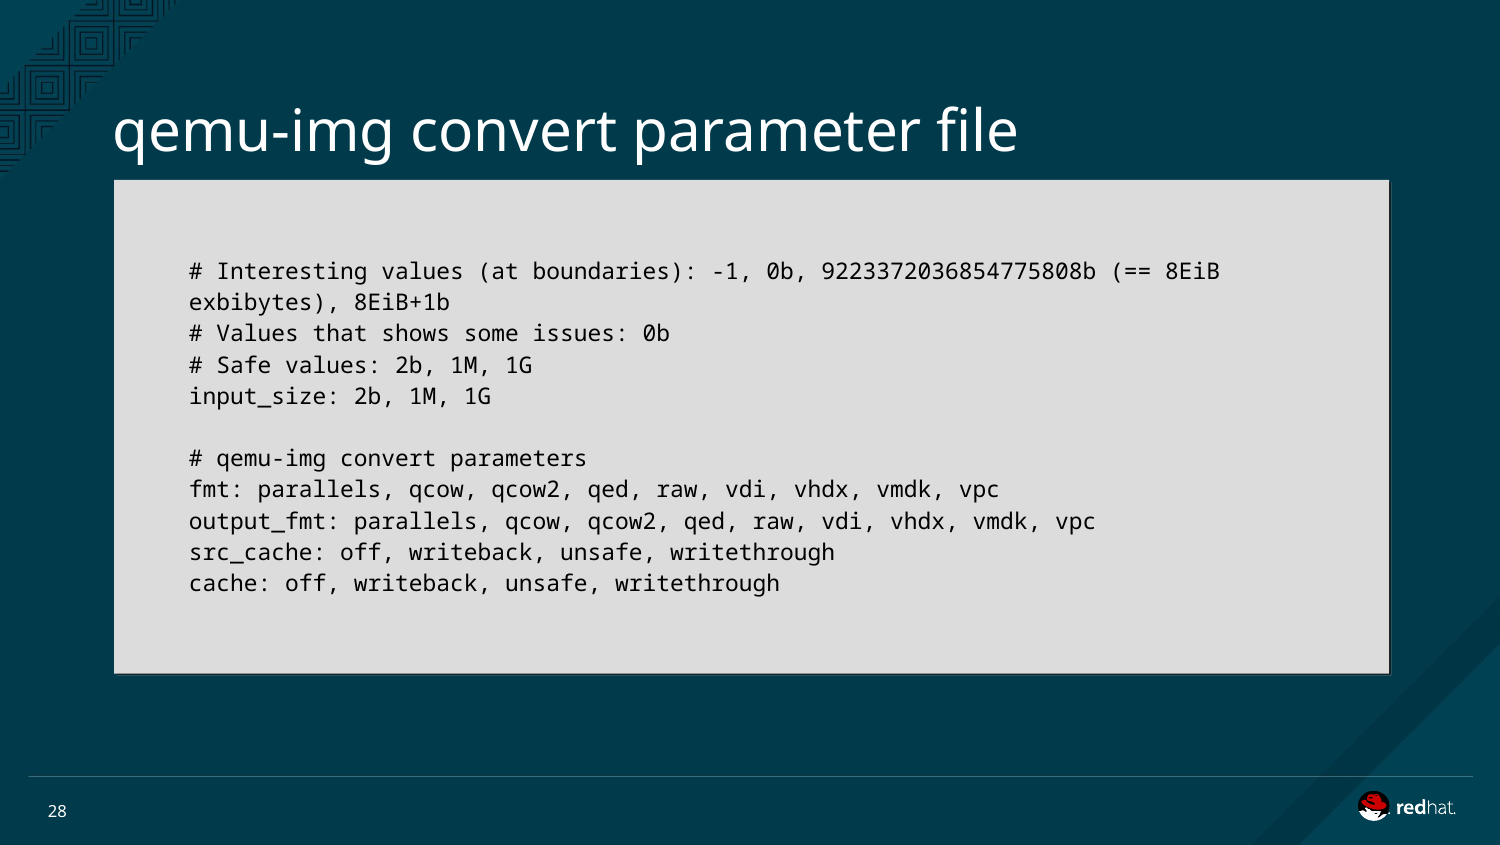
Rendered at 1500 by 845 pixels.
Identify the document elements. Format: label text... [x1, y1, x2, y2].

text_box # Interesting values (at boundaries): -1, 0b, 9223372036854775808b (== 8EiB exbibytes), 8EiB+1b # Values that shows some issues: 0b # Safe values: 2b, 1M, 1G input_size: 2b, 1M, 1G # qemu-img convert parameters fmt: parallels, qcow, qcow2, qed, raw, vdi, vhdx, vmdk, vpc output_fmt: parallels, qcow, qcow2, qed, raw, vdi, vhdx, vmdk, vpc src_cache: off, writeback, unsafe, writethrough cache: off, writeback, unsafe, writethrough [114, 179, 1390, 661]
title qemu-img convert parameter file [112, 0, 1388, 169]
picture [99, 38, 103, 49]
